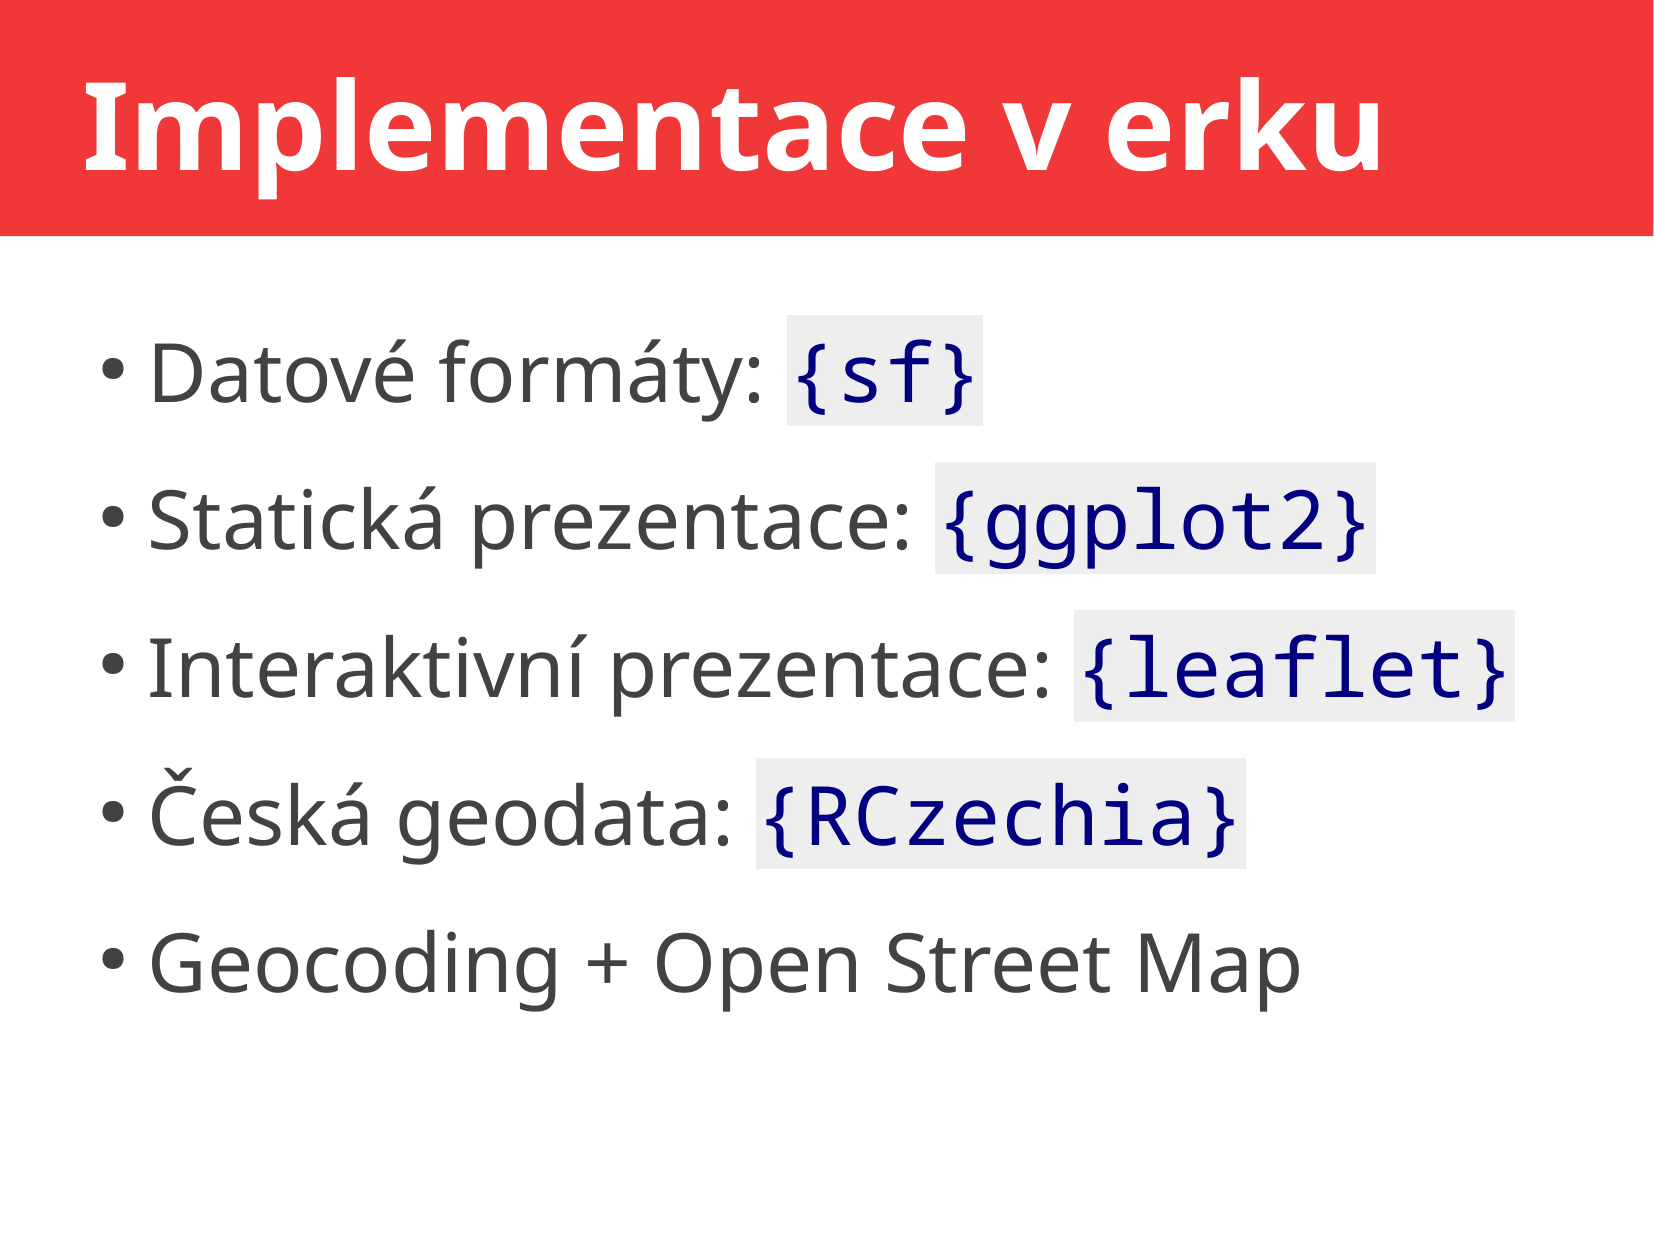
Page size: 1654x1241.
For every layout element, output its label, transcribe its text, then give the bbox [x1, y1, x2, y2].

title Implementace v erku [82, 19, 1571, 227]
list Datové formáty: {sf} Statická prezentace: {ggplot2} Interaktivní prezentace: {leaflet} Česká geodata: {RCzechia} Geocoding + Open Street Map [82, 314, 1563, 1080]
